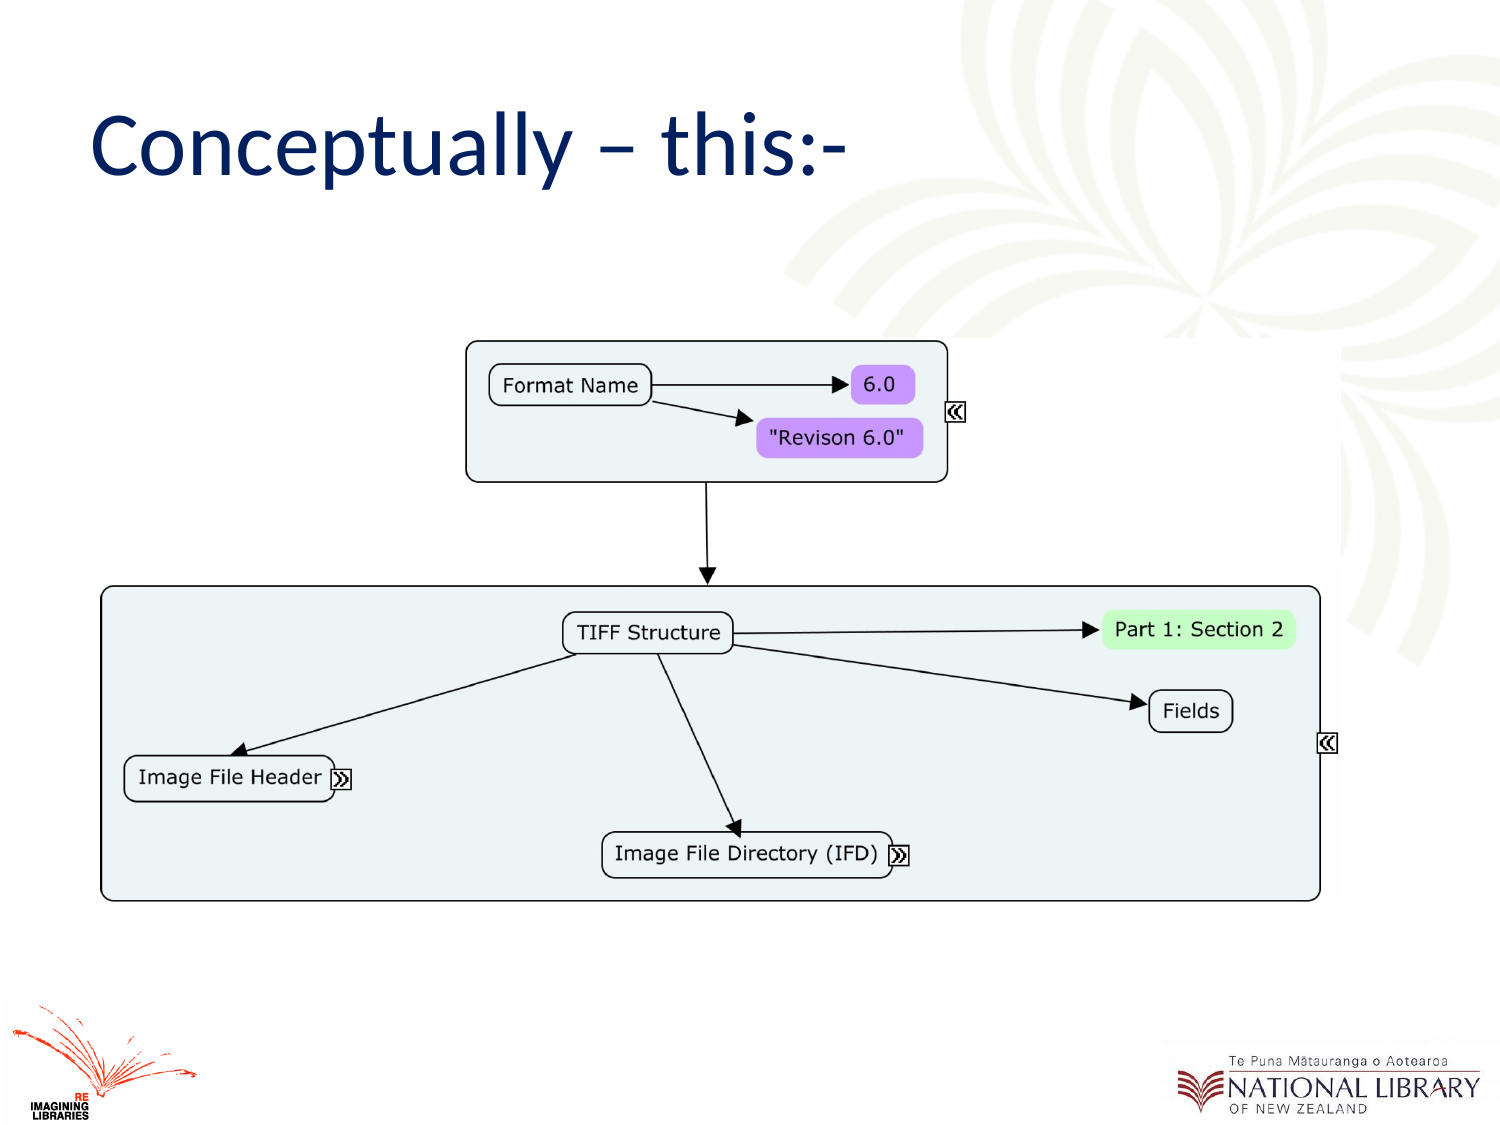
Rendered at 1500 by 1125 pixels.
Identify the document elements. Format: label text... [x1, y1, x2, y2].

picture [0, 0, 1500, 1125]
title Conceptually – this:- [75, 45, 1425, 233]
